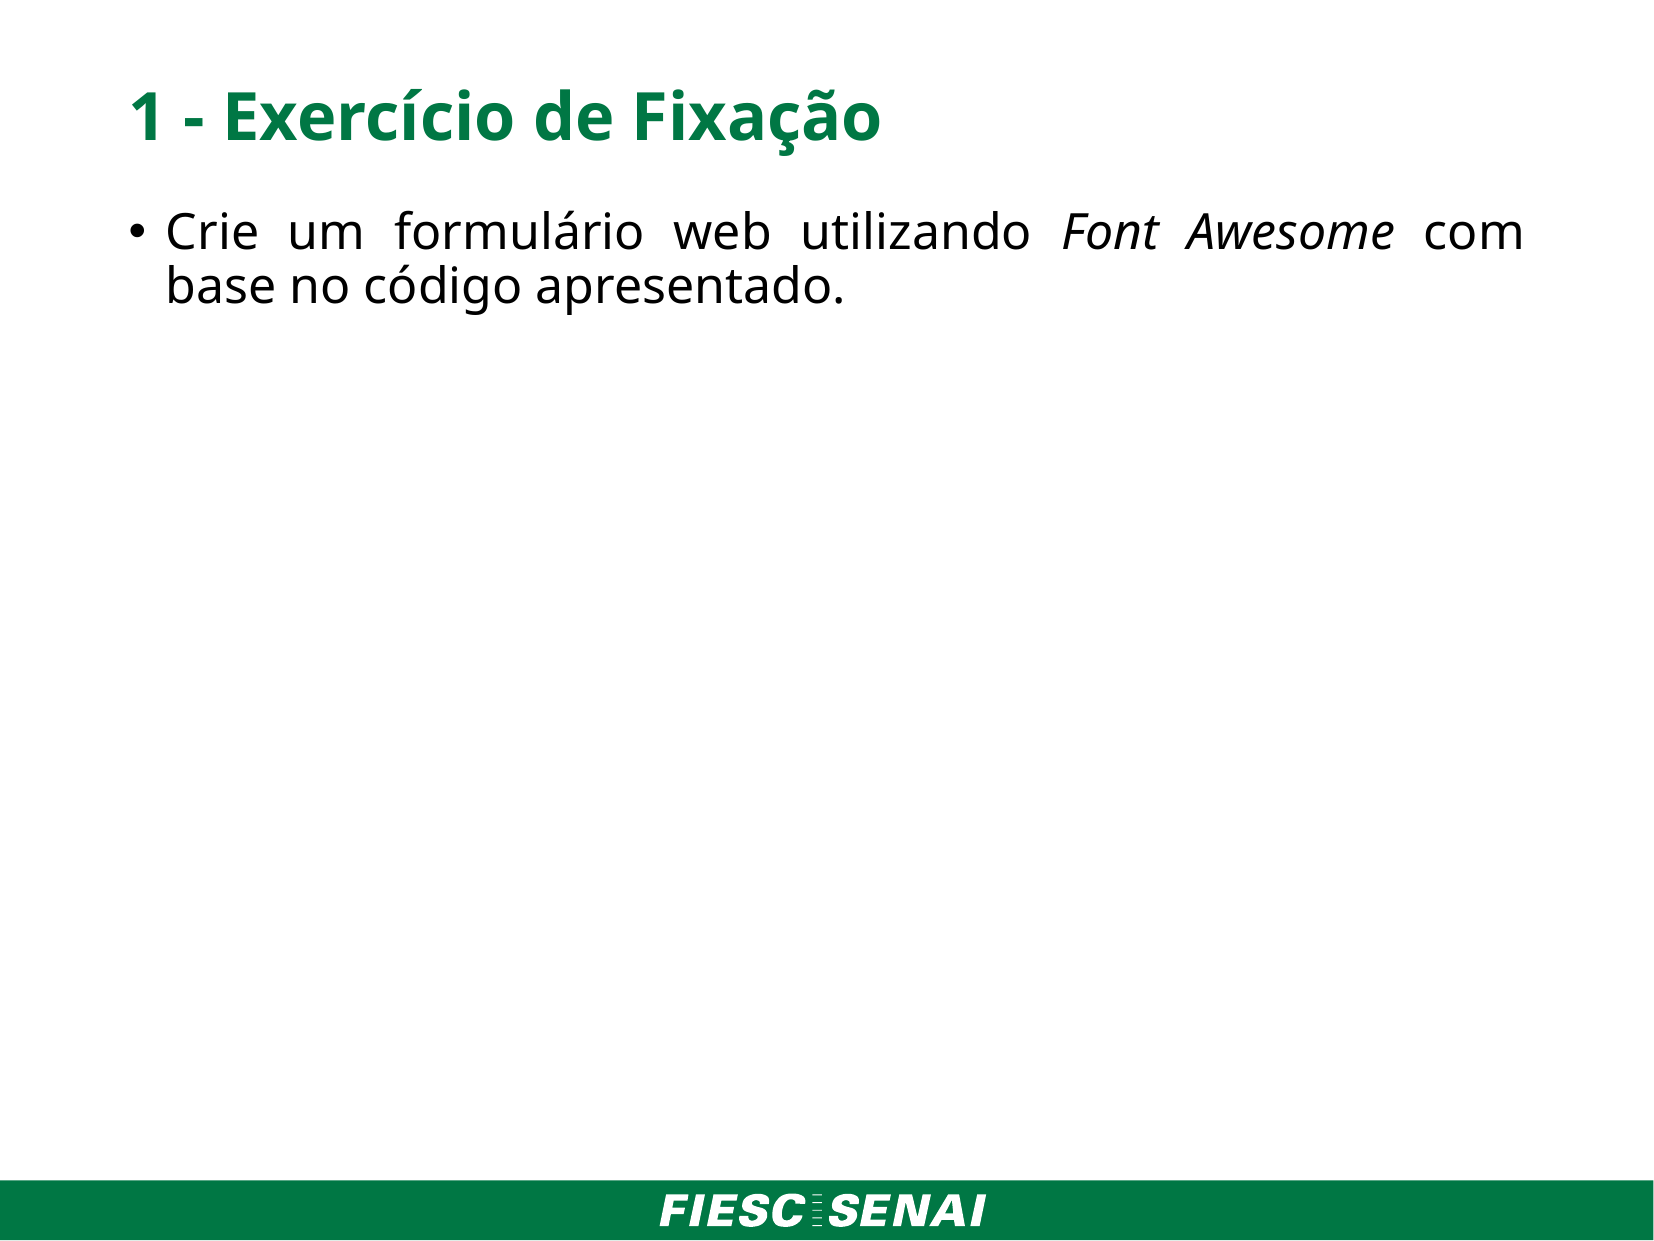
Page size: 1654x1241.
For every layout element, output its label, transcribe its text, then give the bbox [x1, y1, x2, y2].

text_box 1 - Exercício de Fixação [113, 39, 1540, 200]
text_box Crie um formulário web utilizando Font Awesome com base no código apresentado. [113, 200, 1540, 1117]
